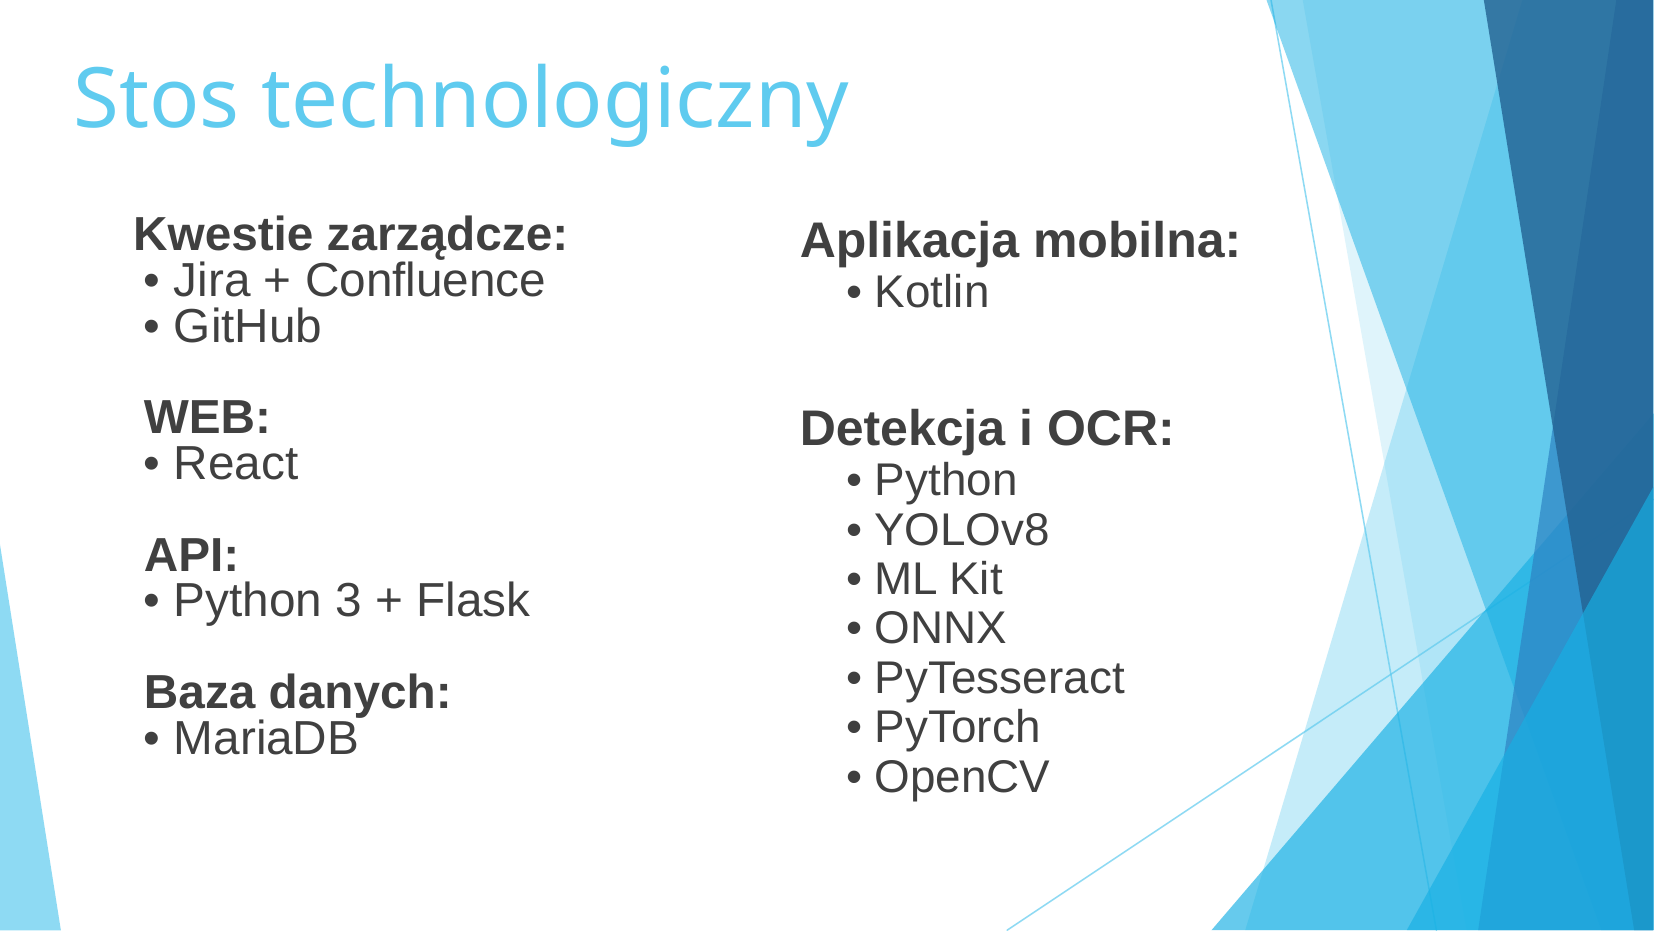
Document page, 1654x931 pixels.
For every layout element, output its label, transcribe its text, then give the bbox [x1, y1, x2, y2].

list Aplikacja mobilna: • Kotlin Detekcja i OCR: • Python • YOLOv8 • ML Kit • ONNX • PyTesseract • PyTorch • OpenCV [738, 206, 1465, 835]
list Kwestie zarządcze: • Jira + Confluence • GitHub WEB: • React API: • Python 3 + Flask Baza danych: • MariaDB [0, 206, 727, 835]
title Stos technologiczny [0, 36, 1489, 193]
